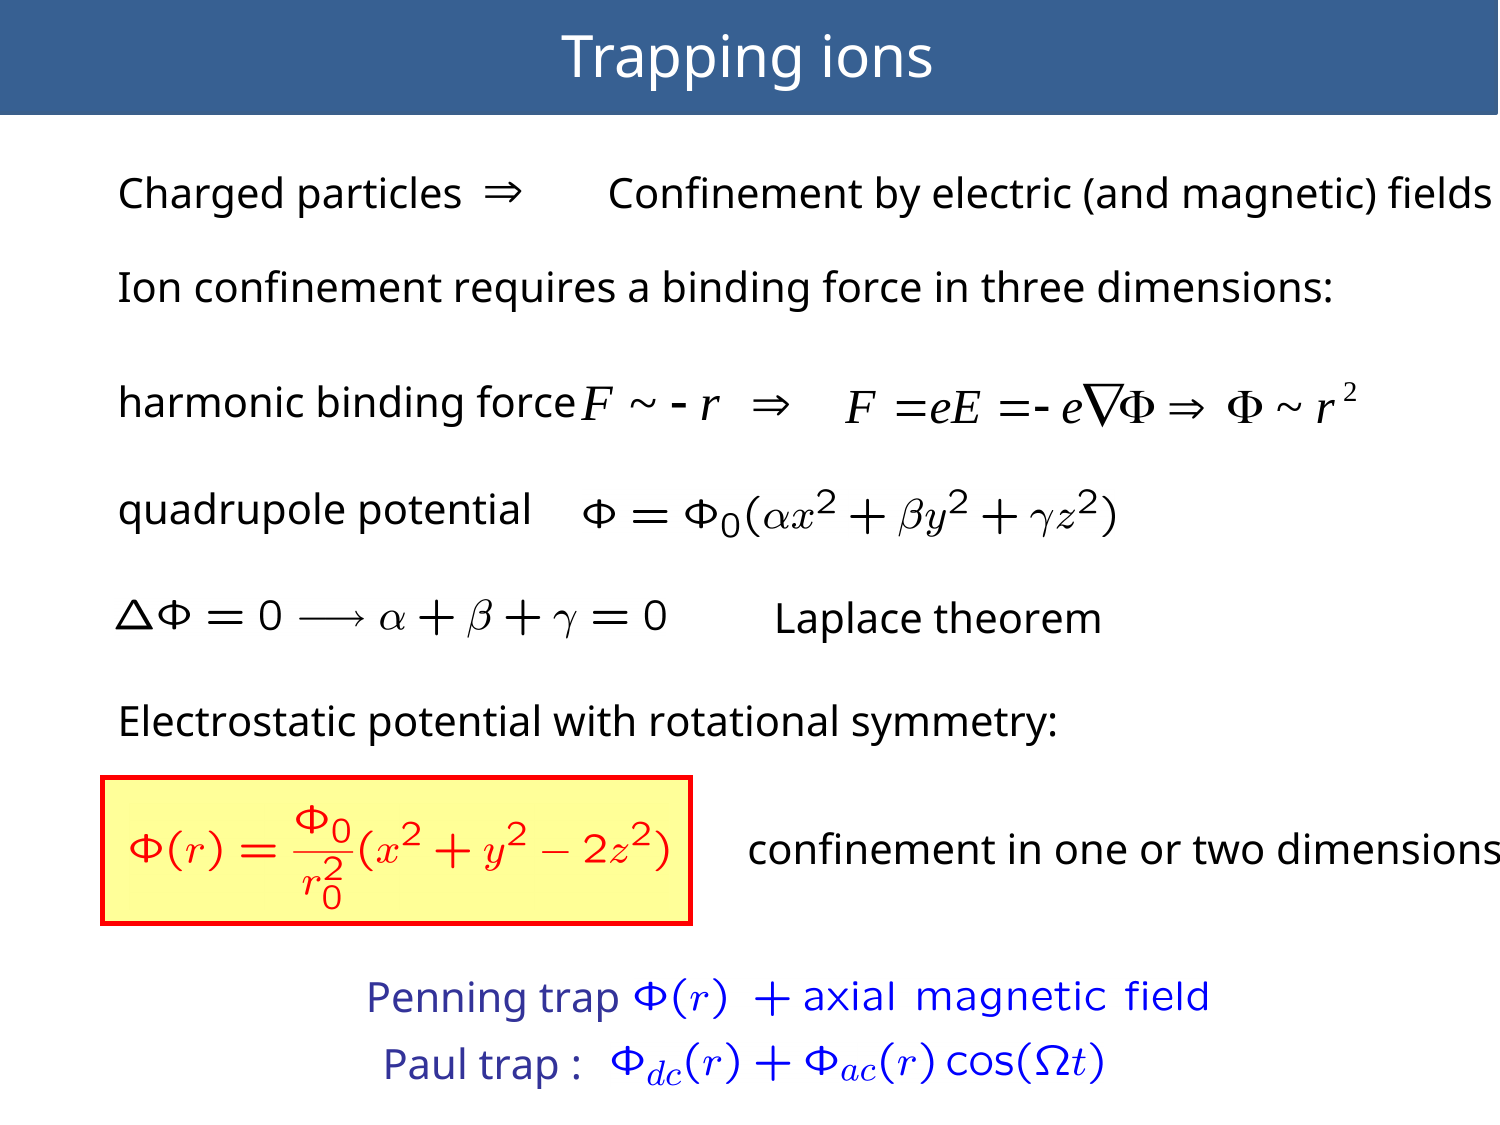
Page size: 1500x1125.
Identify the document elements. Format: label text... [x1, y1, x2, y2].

text_box Penning trap : [351, 963, 658, 1029]
picture [610, 1042, 1104, 1087]
picture [582, 489, 1115, 538]
picture [114, 598, 666, 639]
text_box  [482, 155, 525, 218]
text_box harmonic binding force [102, 368, 571, 434]
text_box Electrostatic potential with rotational symmetry: [102, 686, 1074, 753]
text_box Confinement by electric (and magnetic) fields [592, 158, 1500, 225]
chart [836, 366, 1367, 436]
text_box Laplace theorem [759, 583, 1118, 650]
text_box Ion confinement requires a binding force in three dimensions: [102, 253, 1350, 319]
text_box confinement in one or two dimensions [732, 815, 1500, 881]
picture [129, 803, 669, 910]
text_box Charged particles [102, 158, 478, 225]
title Trapping ions [0, 0, 1497, 122]
text_box Paul trap : [367, 1029, 597, 1096]
text_box [102, 777, 691, 924]
text_box quadrupole potential [102, 475, 548, 541]
chart [571, 361, 812, 443]
picture [634, 978, 1209, 1021]
